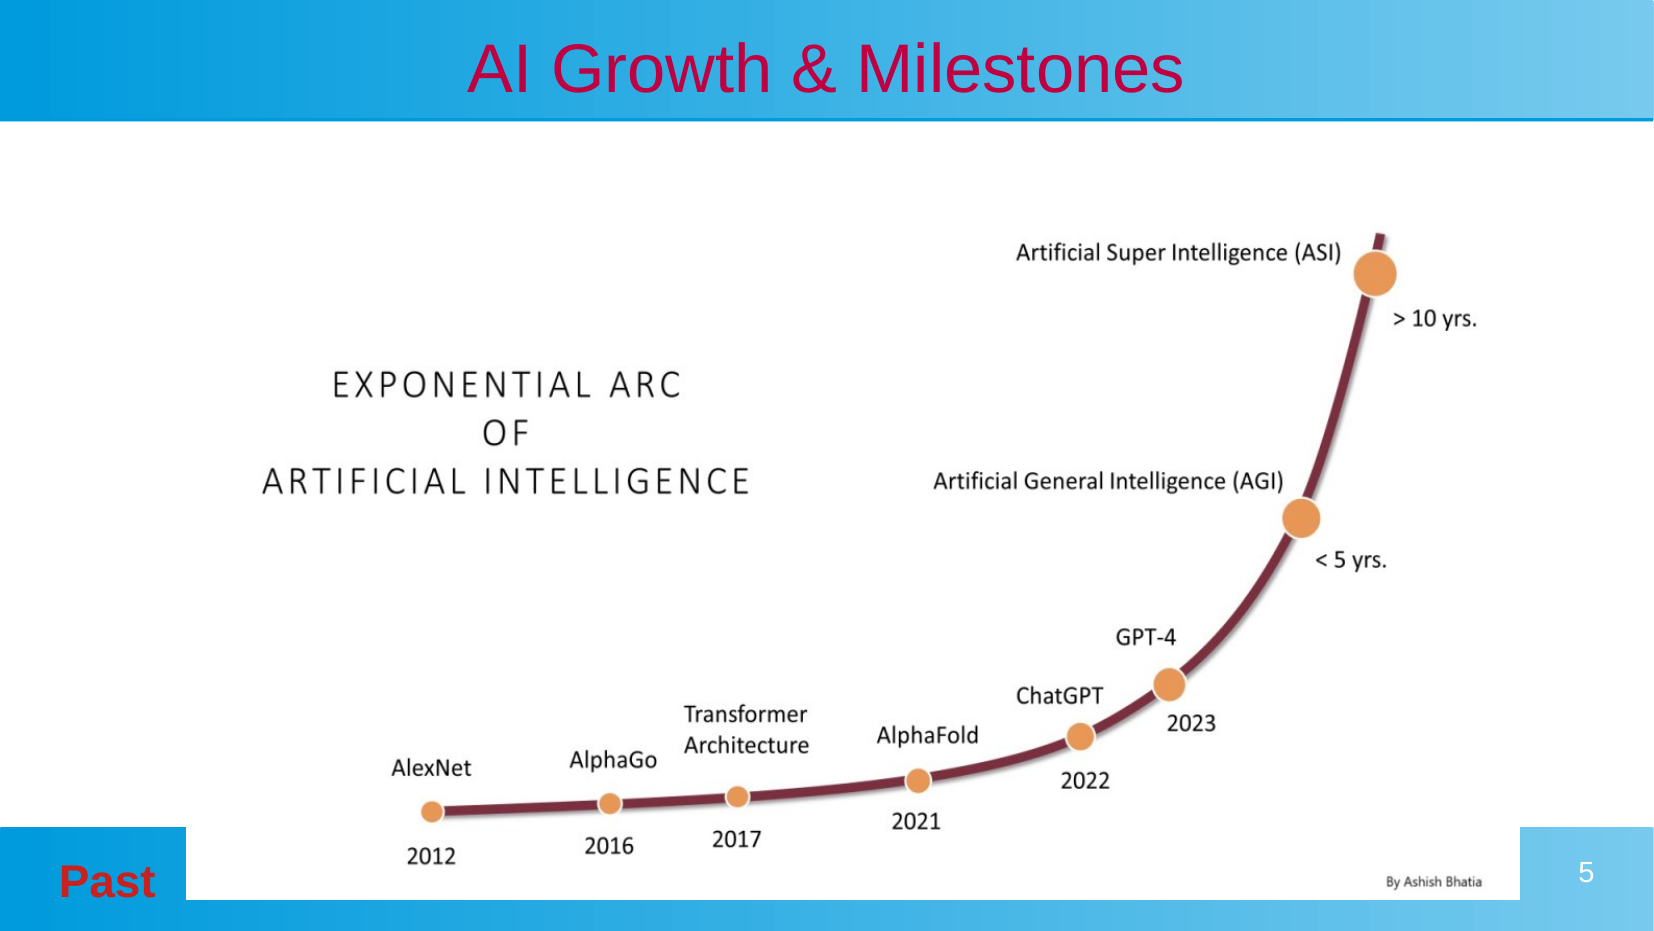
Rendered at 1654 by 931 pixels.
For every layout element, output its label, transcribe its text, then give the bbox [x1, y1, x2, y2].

picture [186, 124, 1520, 901]
title AI Growth & Milestones [59, 29, 1595, 108]
